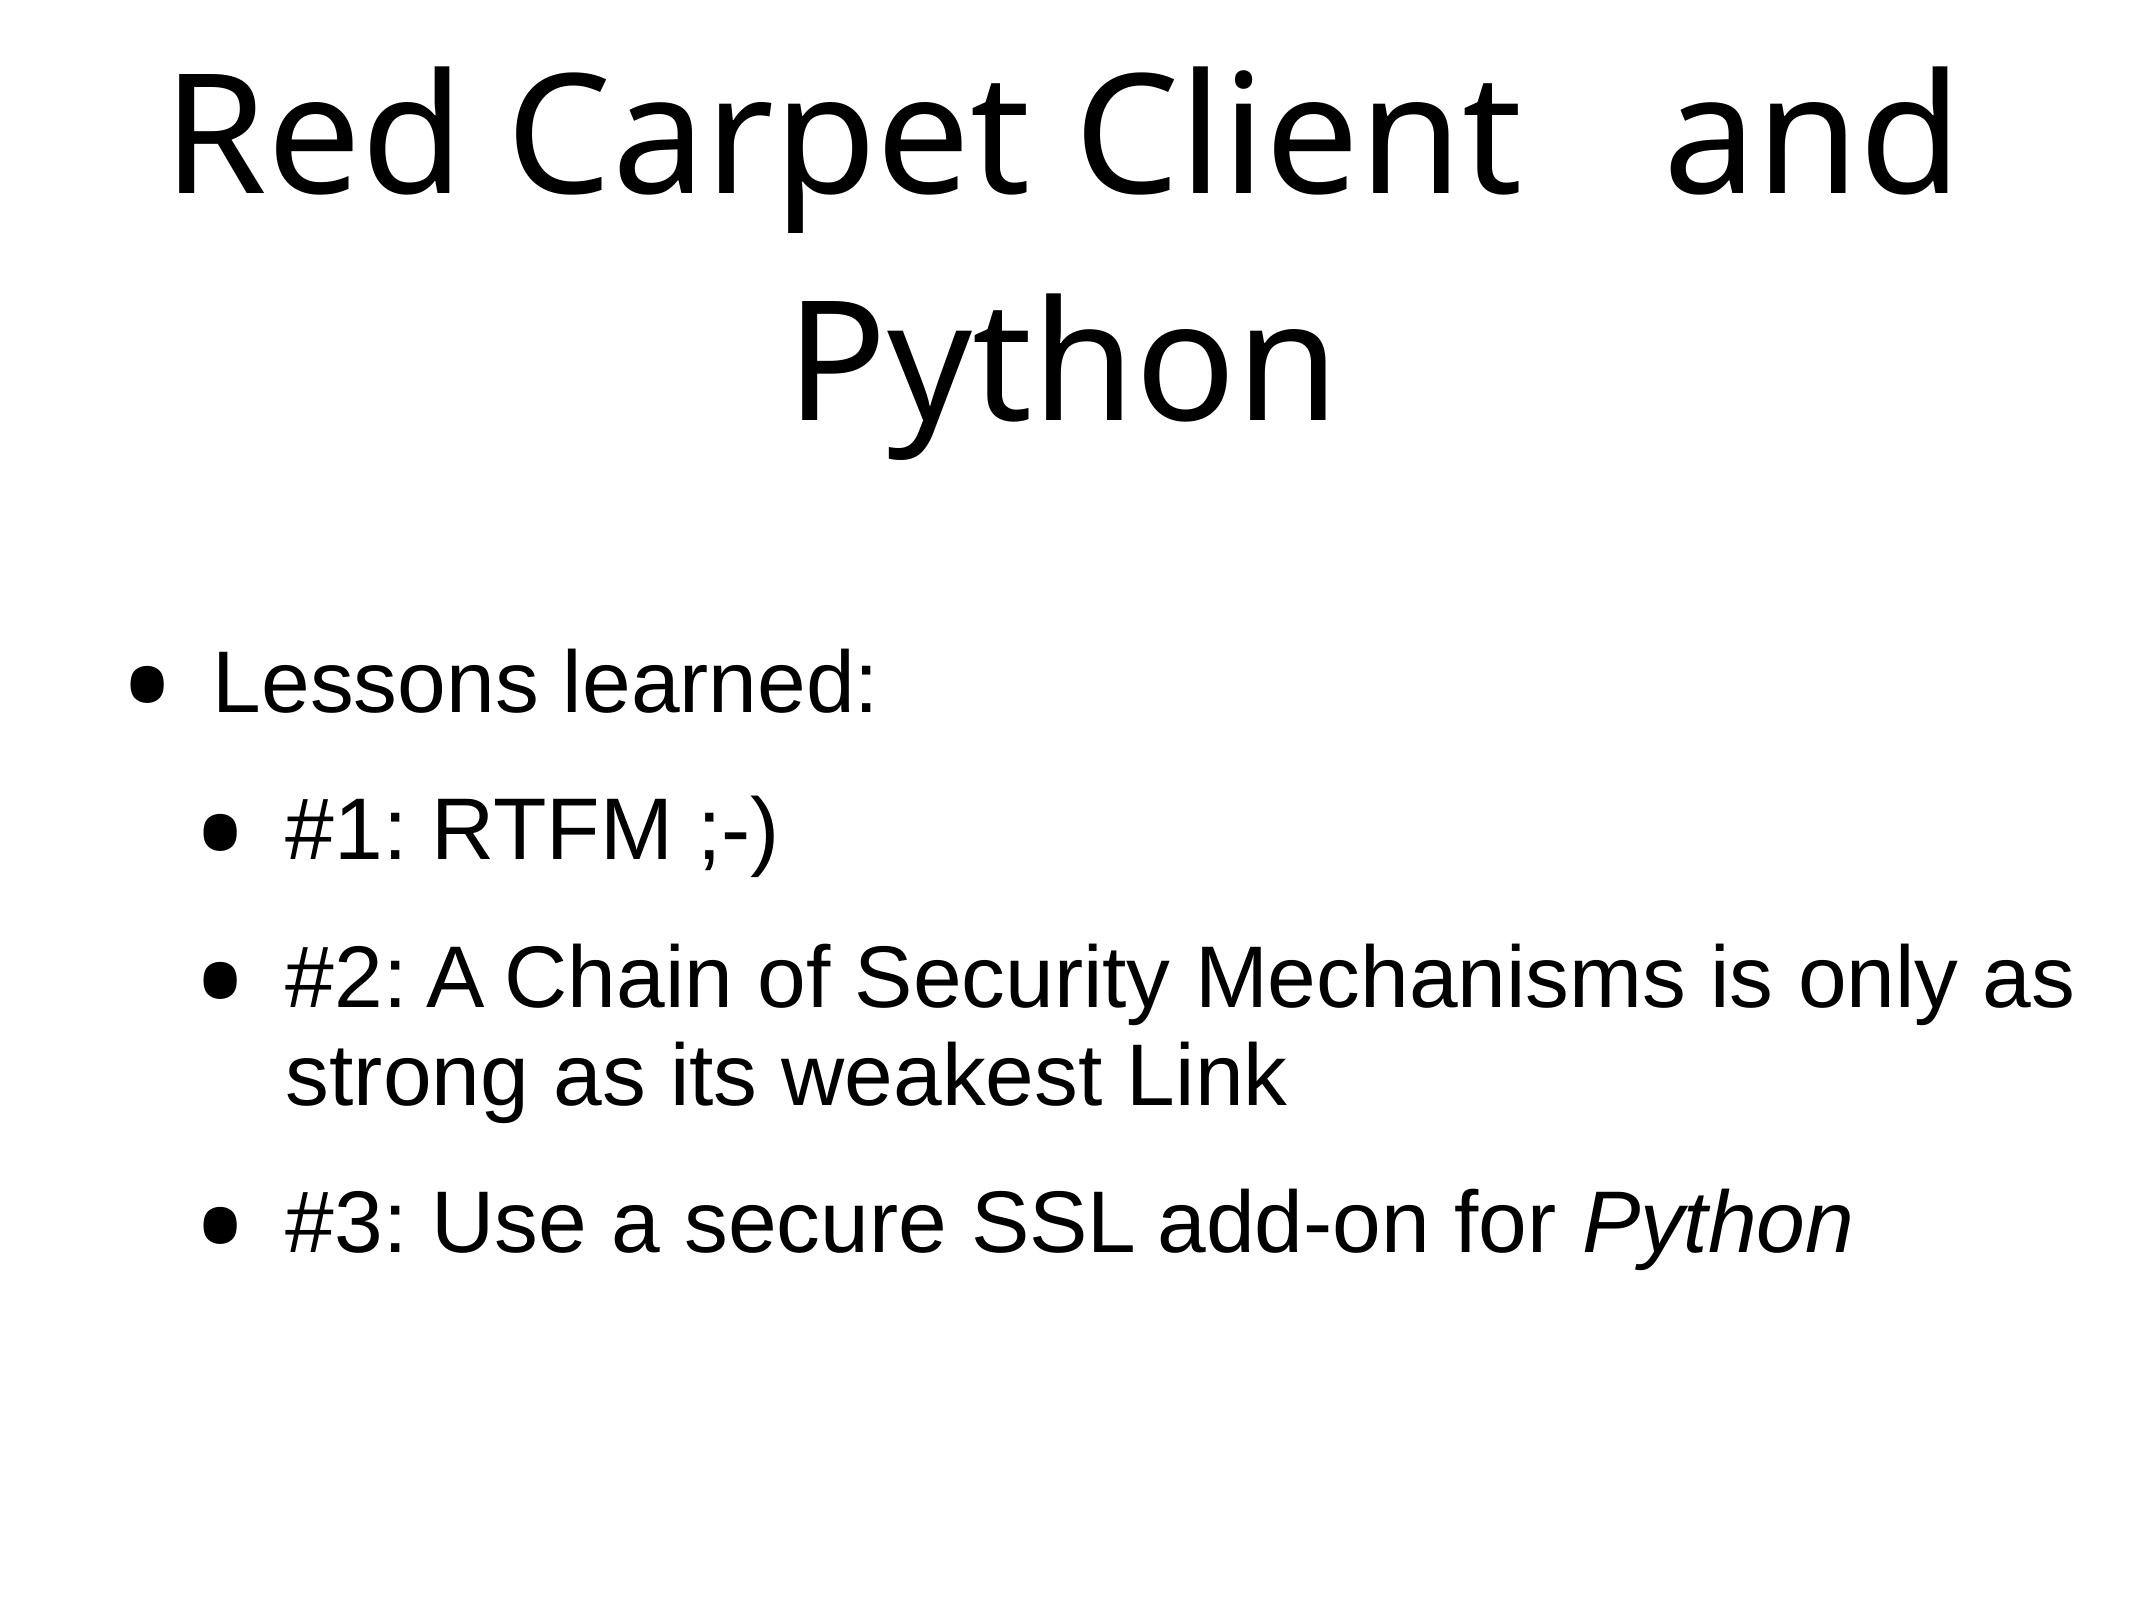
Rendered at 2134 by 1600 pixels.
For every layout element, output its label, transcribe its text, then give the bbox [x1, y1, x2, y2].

title Red Carpet Client and Python [59, 21, 2067, 412]
list Lessons learned: #1: RTFM ;-) #2: A Chain of Security Mechanisms is only as strong as its weakest Link #3: Use a secure SSL add-on for Python [59, 412, 2097, 1492]
